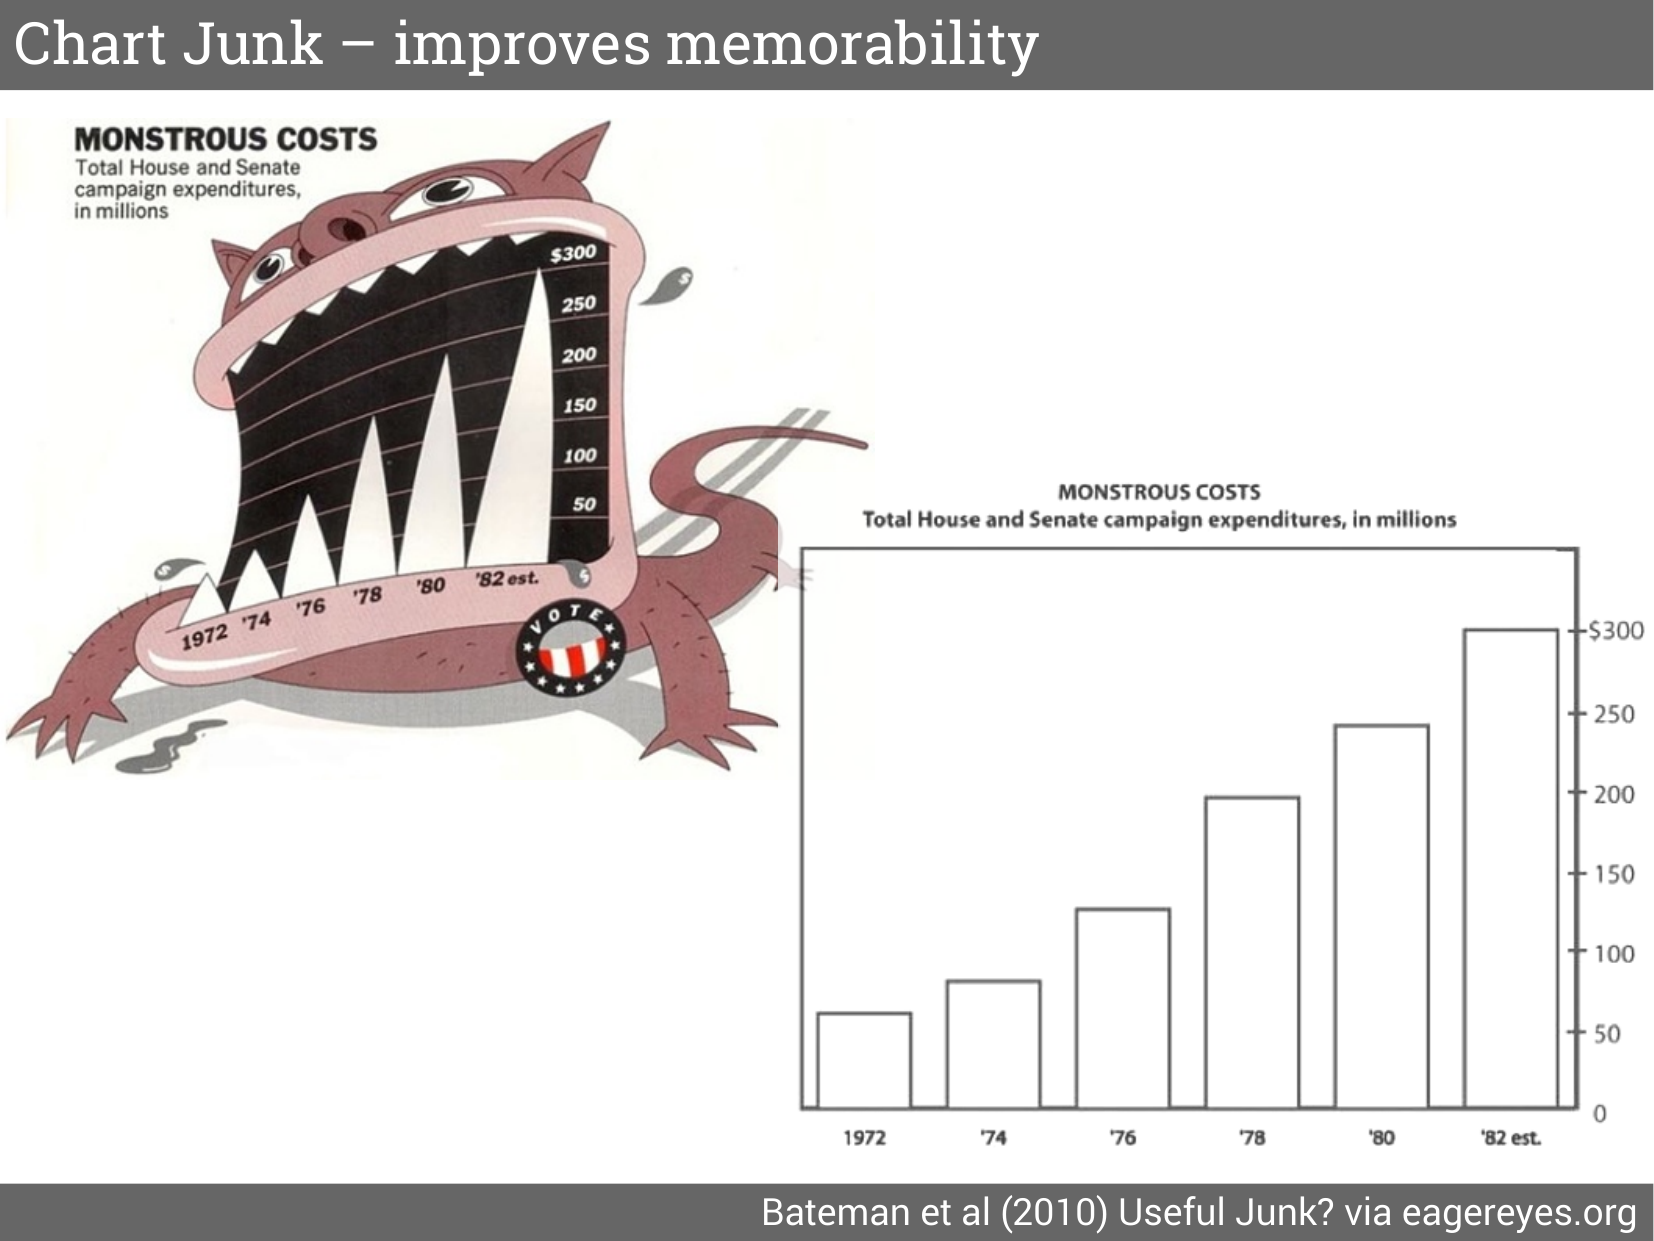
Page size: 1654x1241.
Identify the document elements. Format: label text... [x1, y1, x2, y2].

text_box Bateman et al (2010) Useful Junk? via eagereyes.org [0, 1183, 1654, 1241]
text_box Chart Junk – improves memorability [0, 0, 1654, 89]
picture [0, 118, 1654, 1160]
